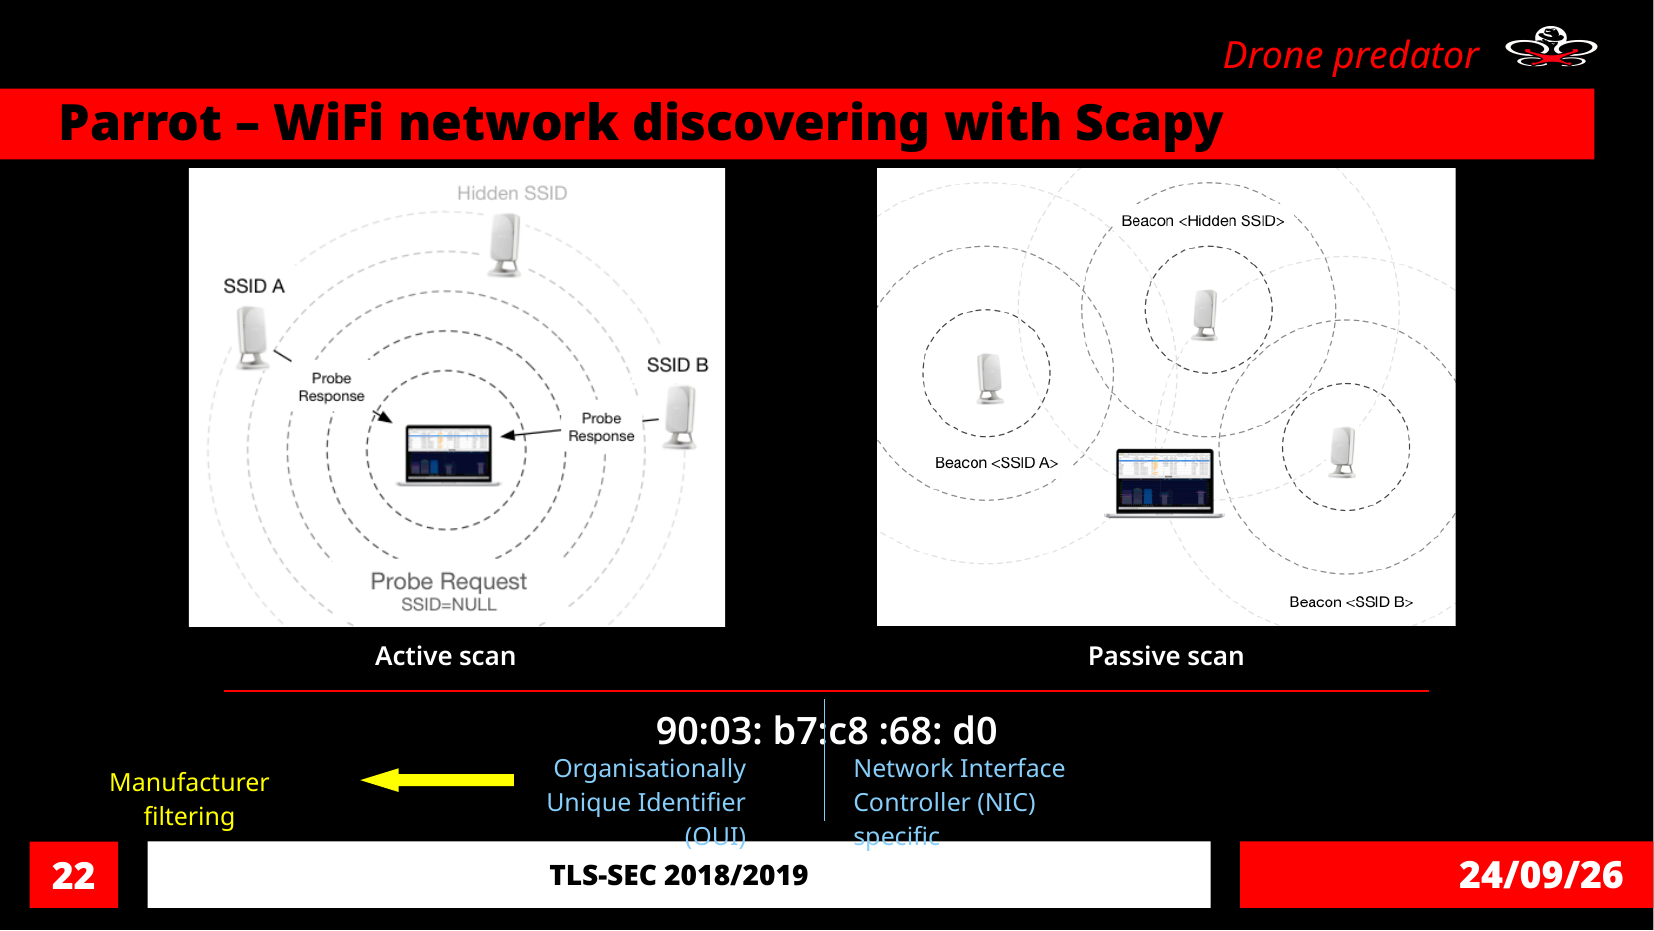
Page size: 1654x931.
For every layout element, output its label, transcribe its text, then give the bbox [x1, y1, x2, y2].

list Passive scan [974, 637, 1359, 674]
text_box Manufacturer filtering [94, 757, 355, 804]
list Active scan [253, 637, 638, 674]
picture [877, 168, 1456, 626]
picture [188, 168, 726, 627]
list 90:03: b7:c8 :68: d0 [825, 704, 1019, 756]
text_box Organisationally Unique Identifier (OUI) [531, 743, 815, 821]
text_box Network Interface Controller (NIC) specific [838, 743, 1123, 821]
list 90:03: b7:c8 :68: d0 [634, 704, 824, 756]
picture [1488, 15, 1617, 80]
text_box [360, 768, 514, 792]
title Parrot – WiFi network discovering with Scapy [59, 44, 1595, 156]
